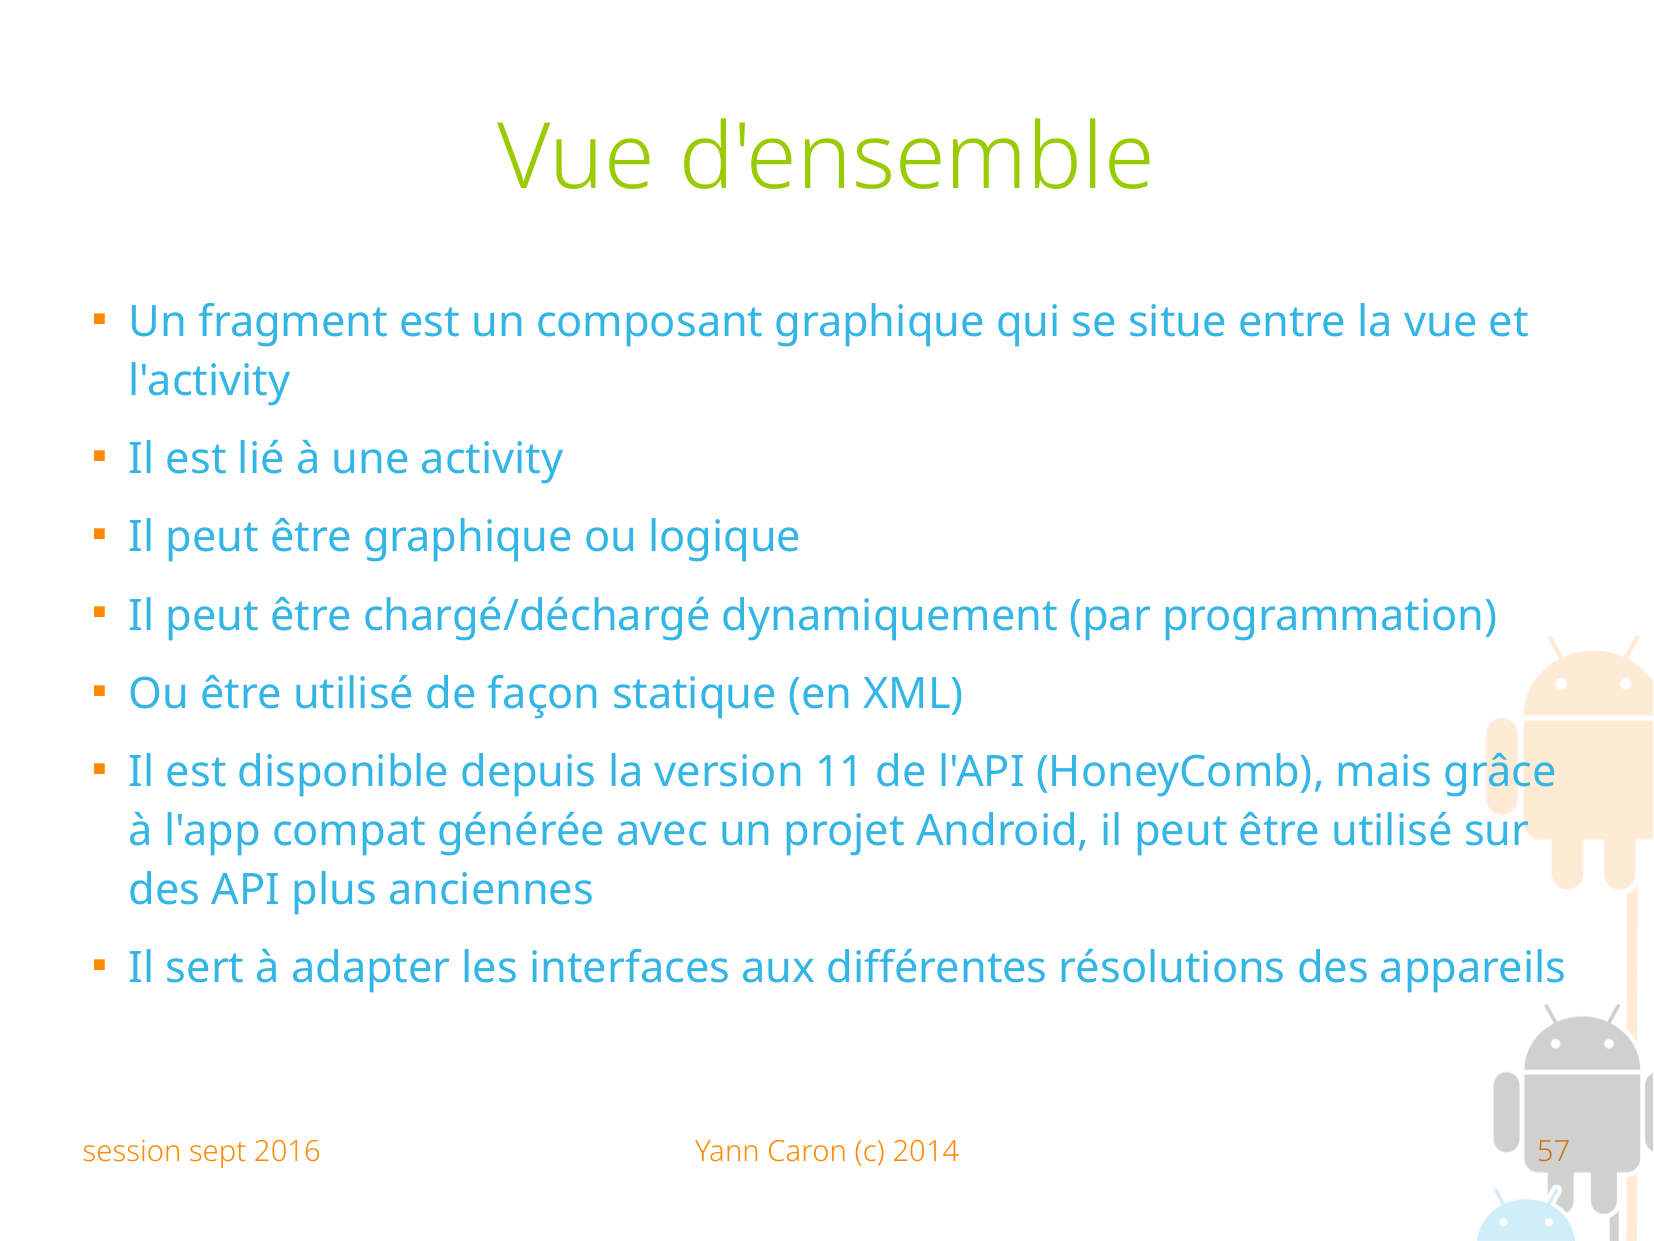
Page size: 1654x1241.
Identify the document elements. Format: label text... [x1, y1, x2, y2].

title Vue d'ensemble [82, 49, 1571, 257]
picture [240, 423, 1654, 1241]
list Un fragment est un composant graphique qui se situe entre la vue et l'activity Il est lié à une activity Il peut être graphique ou logique Il peut être chargé/déchargé dynamiquement (par programmation) Ou être utilisé de façon statique (en XML) Il est disponible depuis la version 11 de l'API (HoneyComb), mais grâce à l'app compat générée avec un projet Android, il peut être utilisé sur des API plus anciennes Il sert à adapter les interfaces aux différentes résolutions des appareils [82, 290, 1571, 1010]
